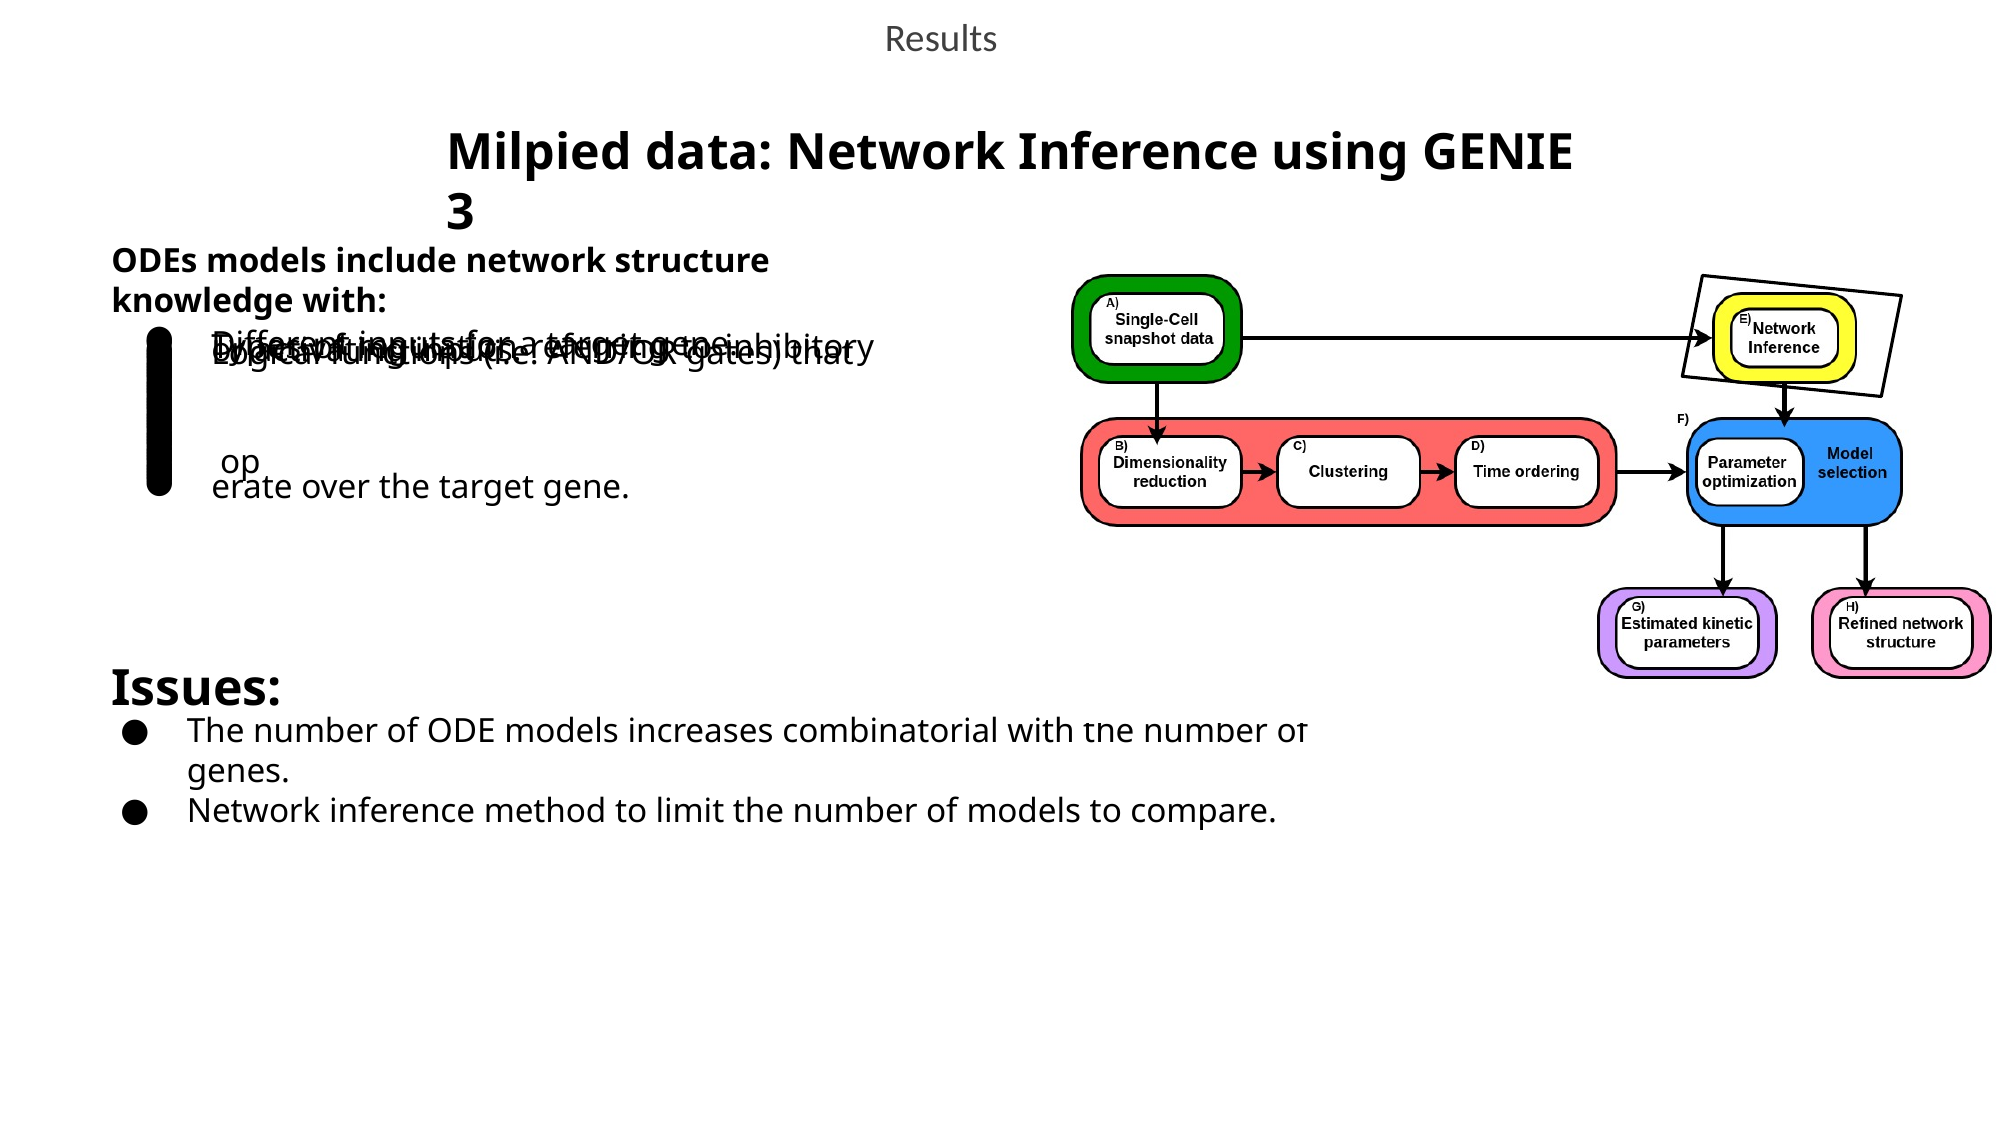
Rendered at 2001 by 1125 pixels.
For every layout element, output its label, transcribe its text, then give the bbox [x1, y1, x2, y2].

text_box ODEs models include network structure knowledge with: Different inputs for a target gene. Types of regulation referring to inhibitory or activating inputs. Logical functions (i.e. AND/OR gates) that op erate over the target gene. [91, 219, 896, 611]
text_box The number of ODE models increases combinatorial with the number of genes. Network inference method to limit the number of models to compare. [66, 689, 1397, 873]
text_box Issues: [91, 634, 622, 736]
text_box Milpied data: Network Inference using GENIE 3 [426, 99, 1613, 141]
picture [1067, 230, 2000, 723]
text_box Results [864, 0, 1174, 99]
